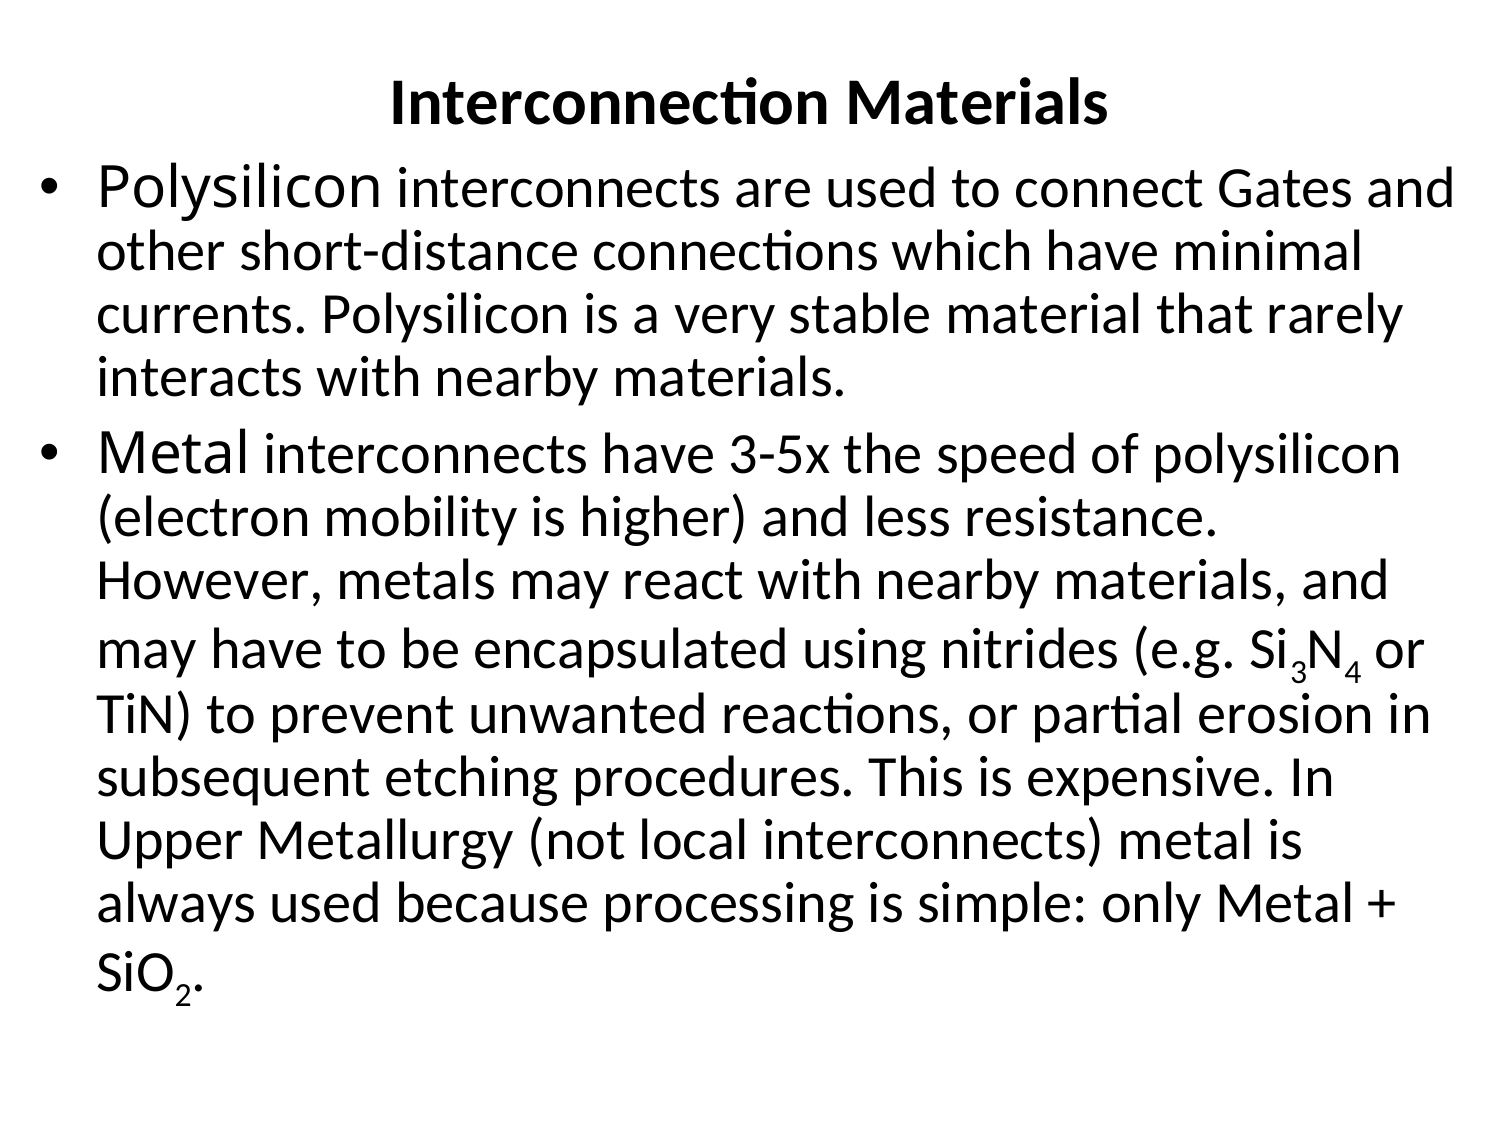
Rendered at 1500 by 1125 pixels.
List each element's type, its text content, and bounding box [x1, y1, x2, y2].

title Interconnection Materials [75, 45, 1426, 149]
list Polysilicon interconnects are used to connect Gates and other short-distance connections which have minimal currents. Polysilicon is a very stable material that rarely interacts with nearby materials. Metal interconnects have 3-5x the speed of polysilicon (electron mobility is higher) and less resistance. However, metals may react with nearby materials, and may have to be encapsulated using nitrides (e.g. Si3N4 or TiN) to prevent unwanted reactions, or partial erosion in subsequent etching procedures. This is expensive. In Upper Metallurgy (not local interconnects) metal is always used because processing is simple: only Metal + SiO2. [24, 149, 1476, 1063]
